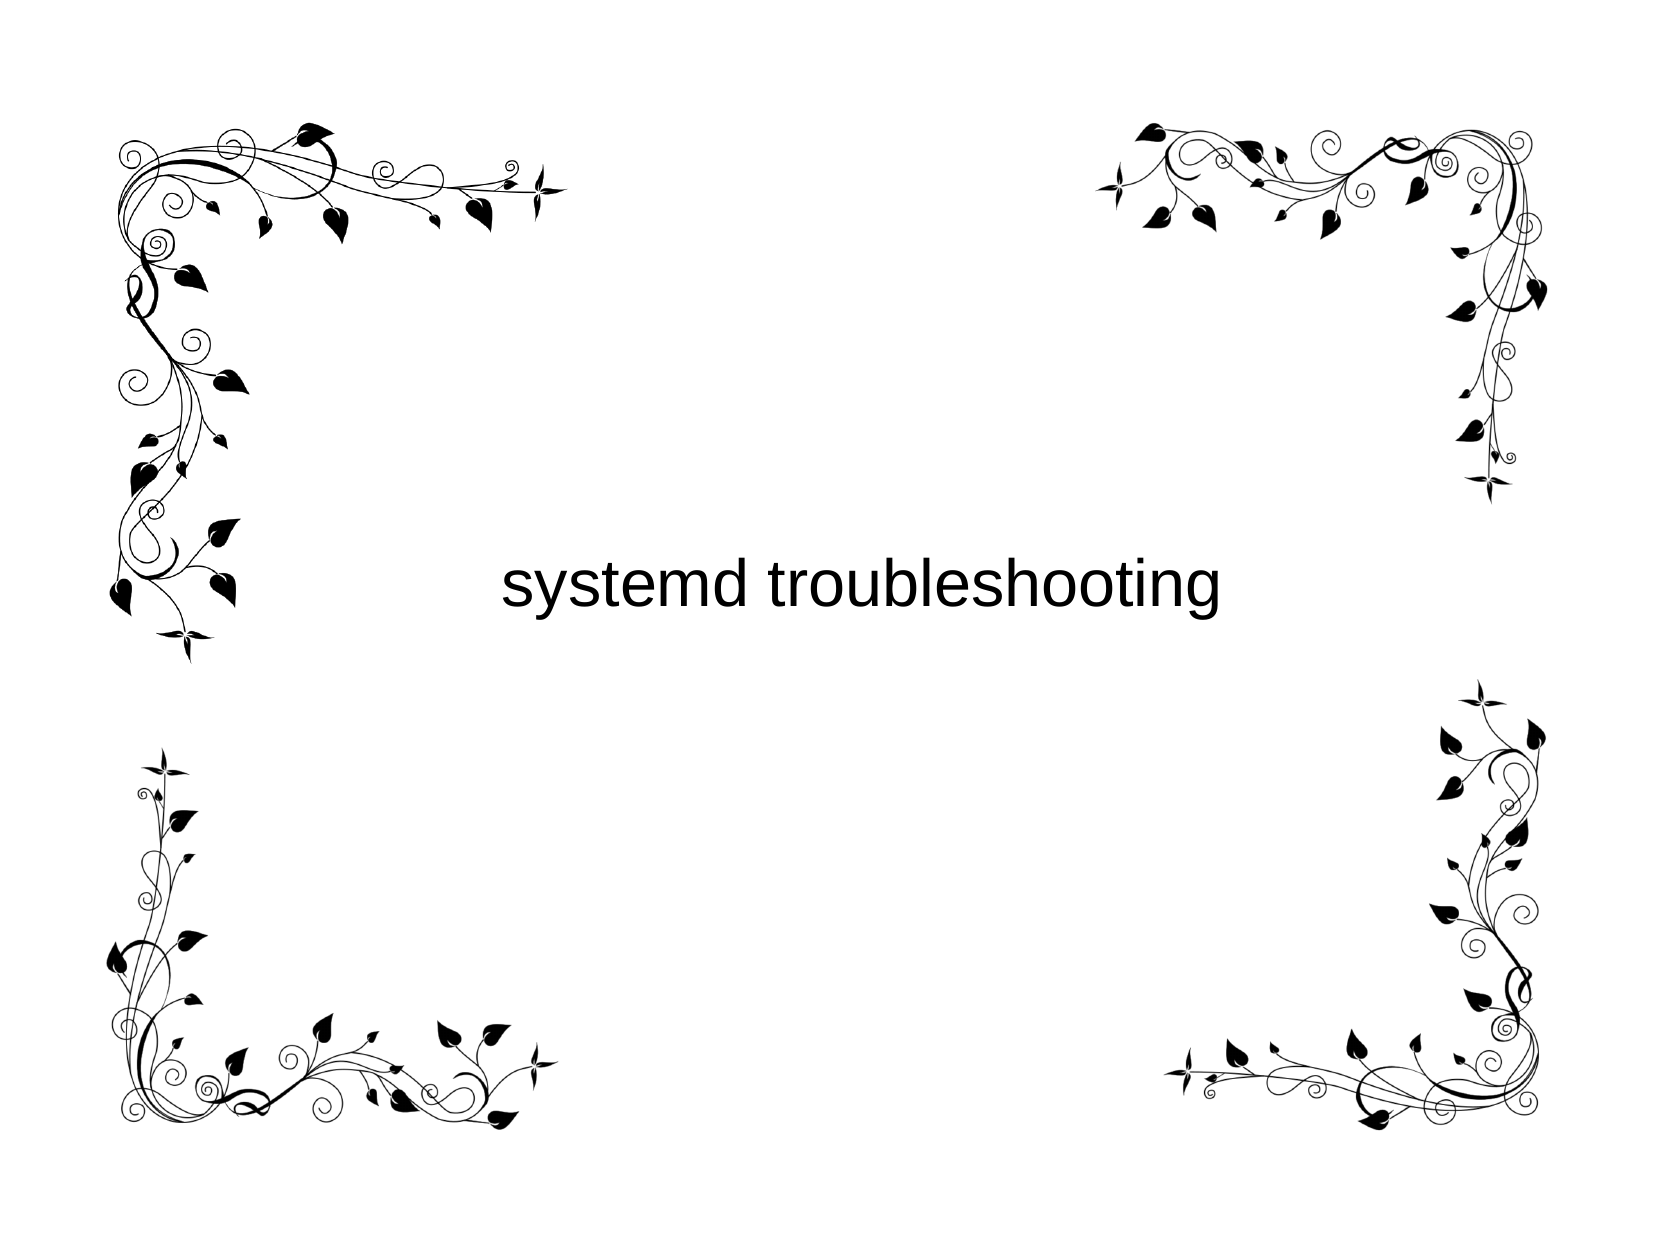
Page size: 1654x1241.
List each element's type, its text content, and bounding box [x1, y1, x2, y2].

picture [100, 743, 563, 1137]
picture [1159, 674, 1553, 1136]
picture [100, 115, 572, 670]
picture [1090, 115, 1553, 509]
text_box systemd troubleshooting [486, 538, 1242, 703]
